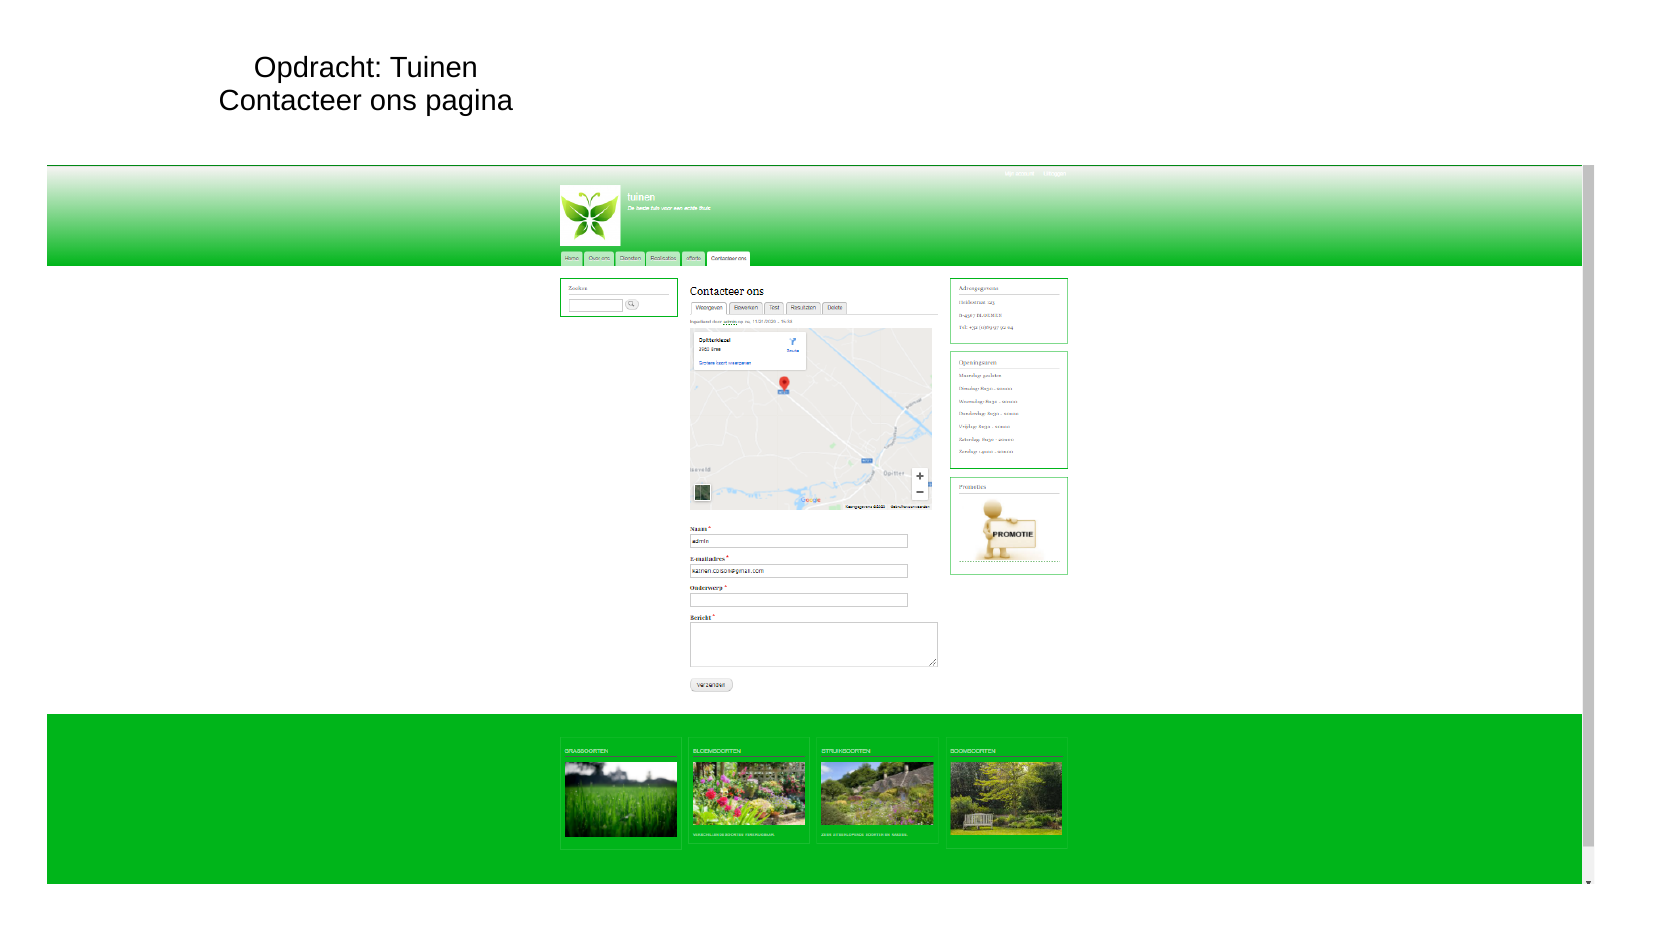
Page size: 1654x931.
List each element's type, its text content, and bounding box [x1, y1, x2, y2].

picture [47, 165, 1595, 884]
title Opdracht: Tuinen Contacteer ons pagina [82, 37, 650, 130]
